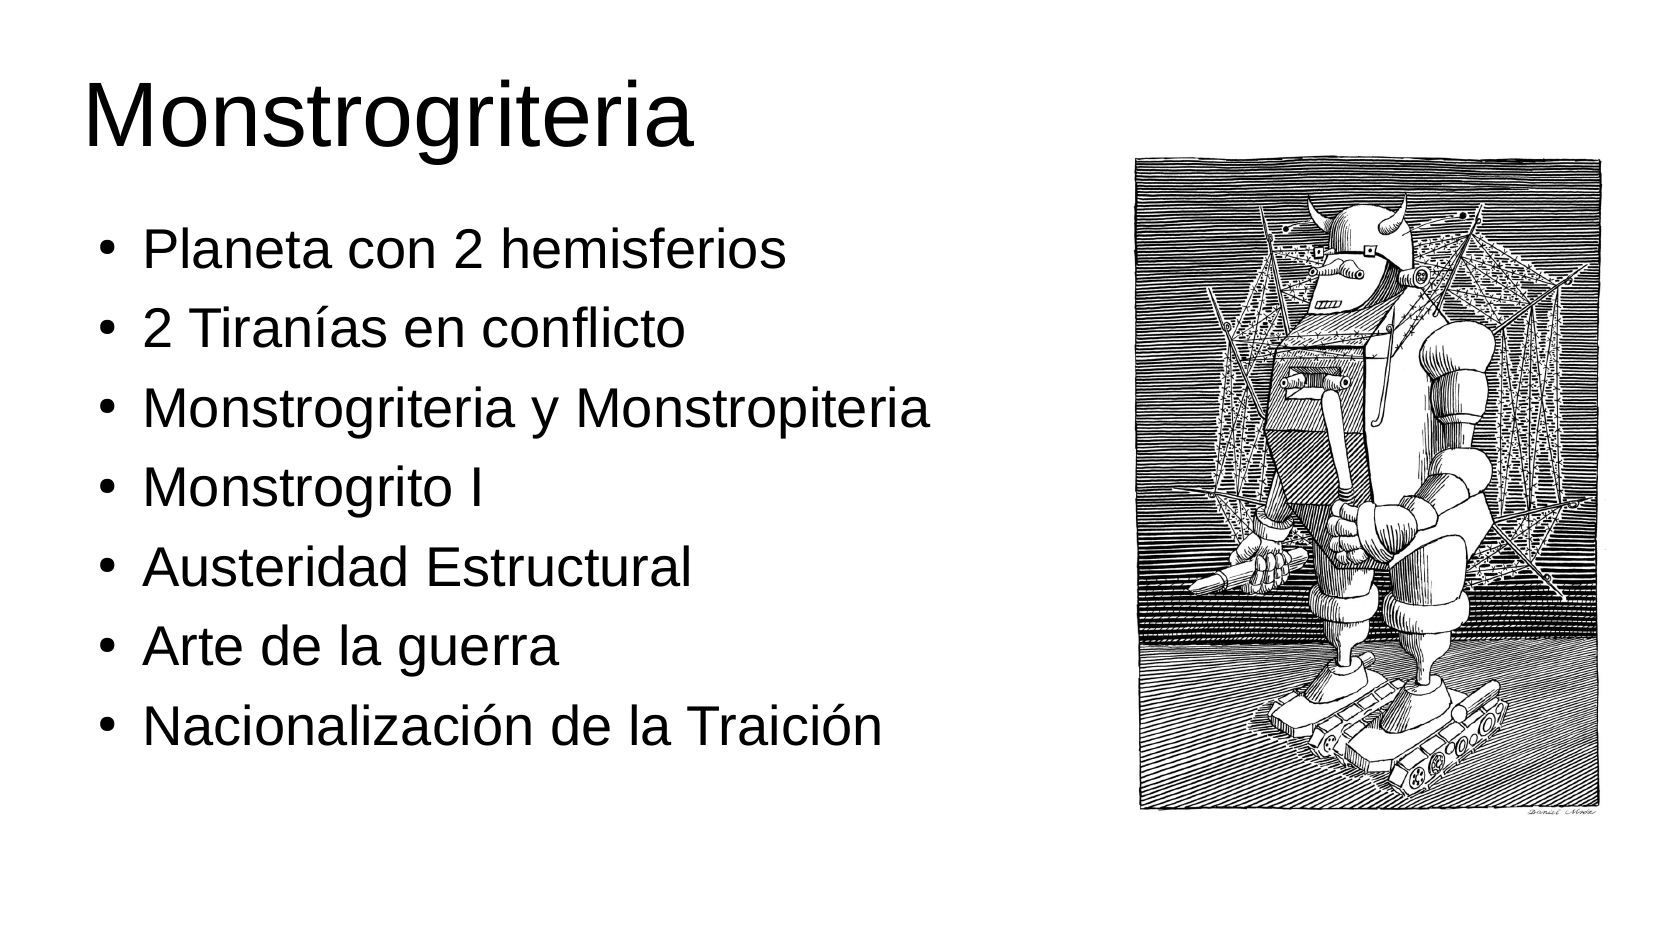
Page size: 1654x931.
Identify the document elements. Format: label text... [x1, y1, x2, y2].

title Monstrogriteria [82, 37, 1571, 193]
list Planeta con 2 hemisferios 2 Tiranías en conflicto Monstrogriteria y Monstropiteria Monstrogrito I Austeridad Estructural Arte de la guerra Nacionalización de la Traición [82, 217, 1125, 758]
picture [1125, 142, 1608, 826]
